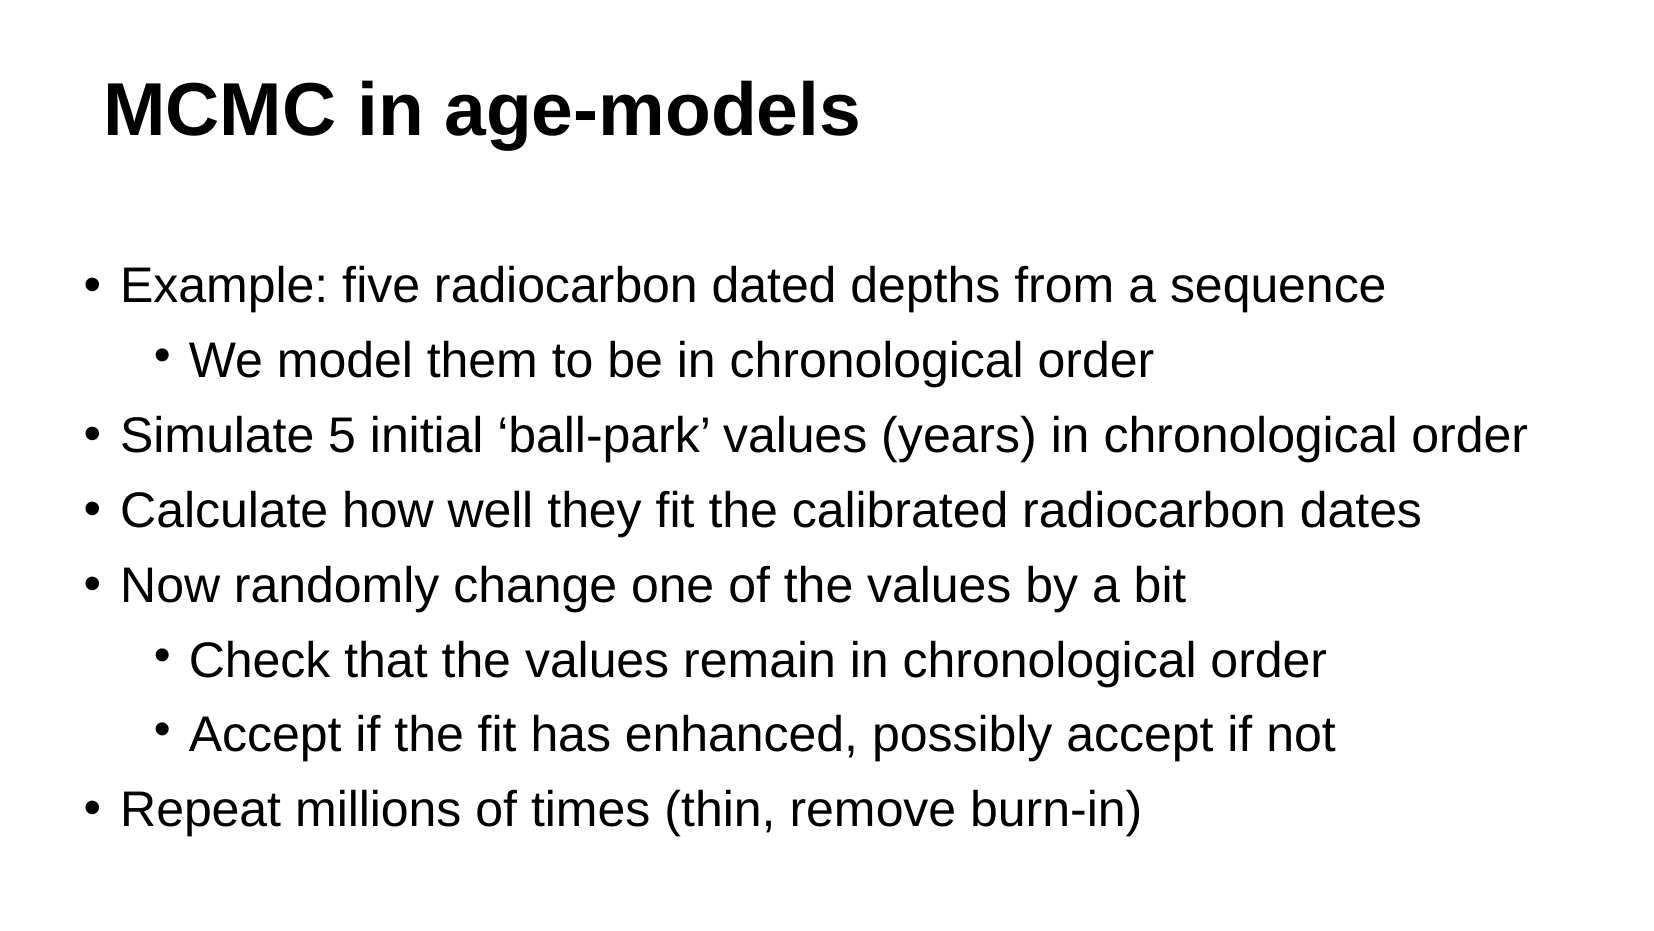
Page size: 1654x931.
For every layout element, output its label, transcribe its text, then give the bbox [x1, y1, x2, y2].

text_box MCMC in age-models [88, 53, 1582, 236]
text_box Example: five radiocarbon dated depths from a sequence We model them to be in chronological order Simulate 5 initial ‘ball-park’ values (years) in chronological order Calculate how well they fit the calibrated radiocarbon dates Now randomly change one of the values by a bit Check that the values remain in chronological order Accept if the fit has enhanced, possibly accept if not Repeat millions of times (thin, remove burn-in) [82, 206, 1570, 891]
